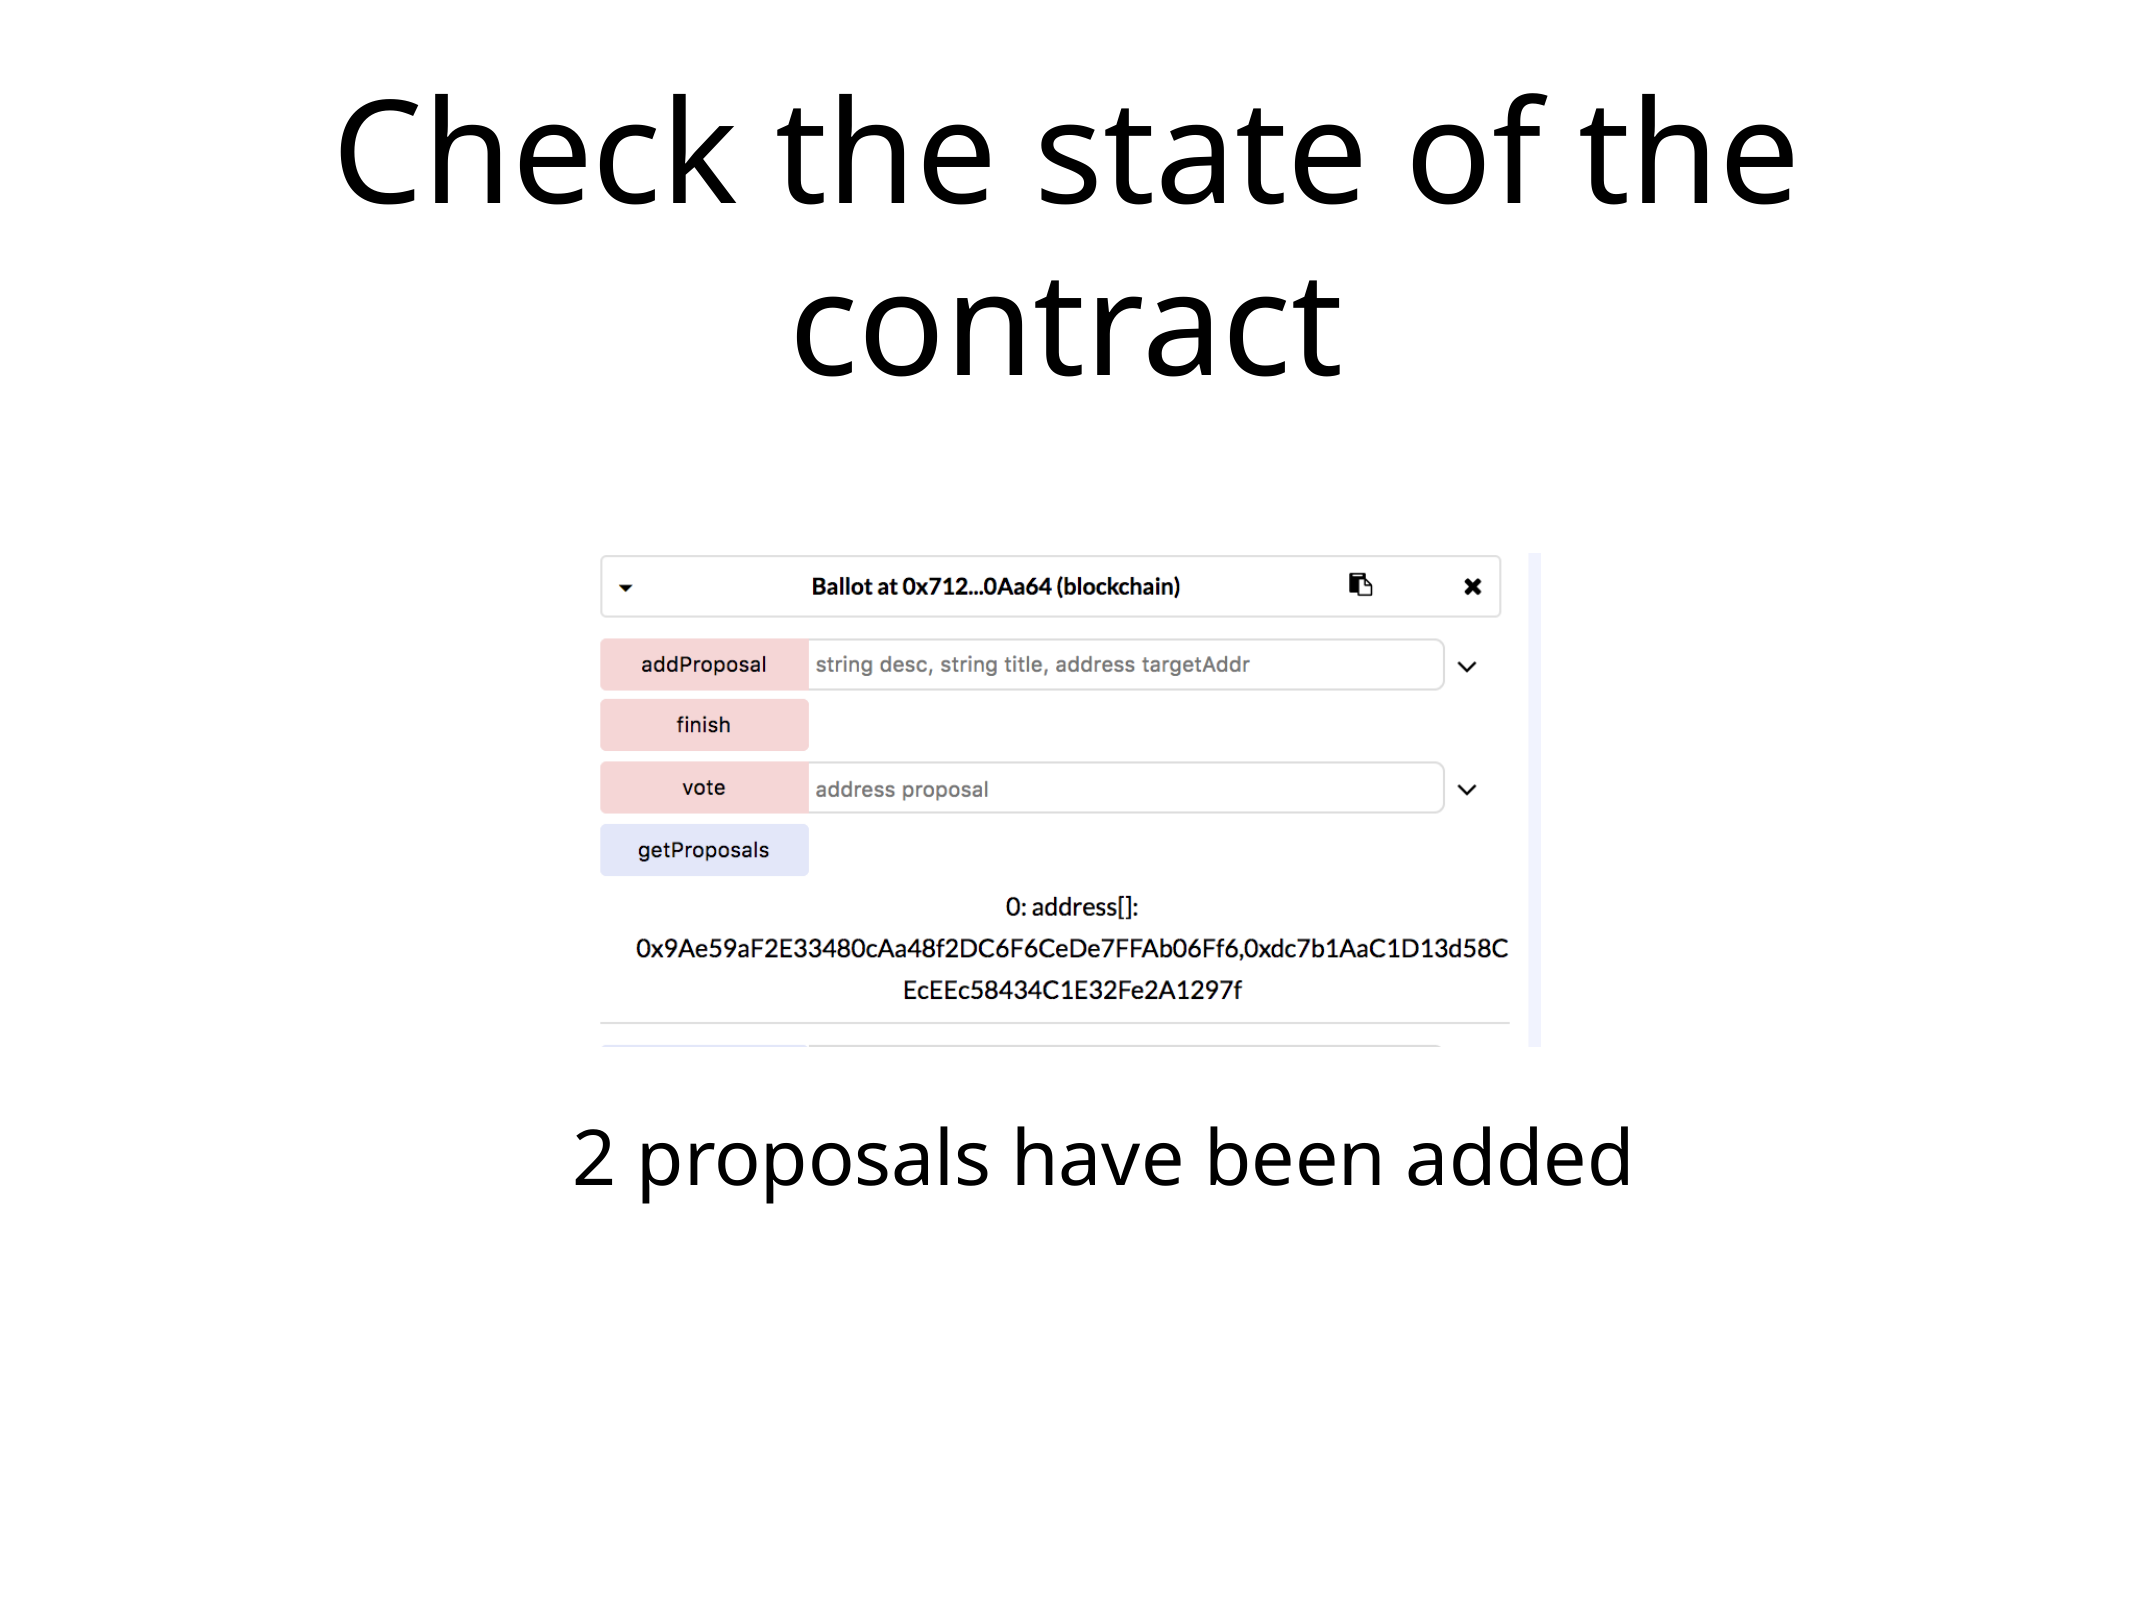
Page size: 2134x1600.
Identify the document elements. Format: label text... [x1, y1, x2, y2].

picture [592, 553, 1541, 1047]
text_box 2 proposals have been added [150, 1099, 2059, 1600]
title Check the state of the contract [69, 52, 2064, 594]
